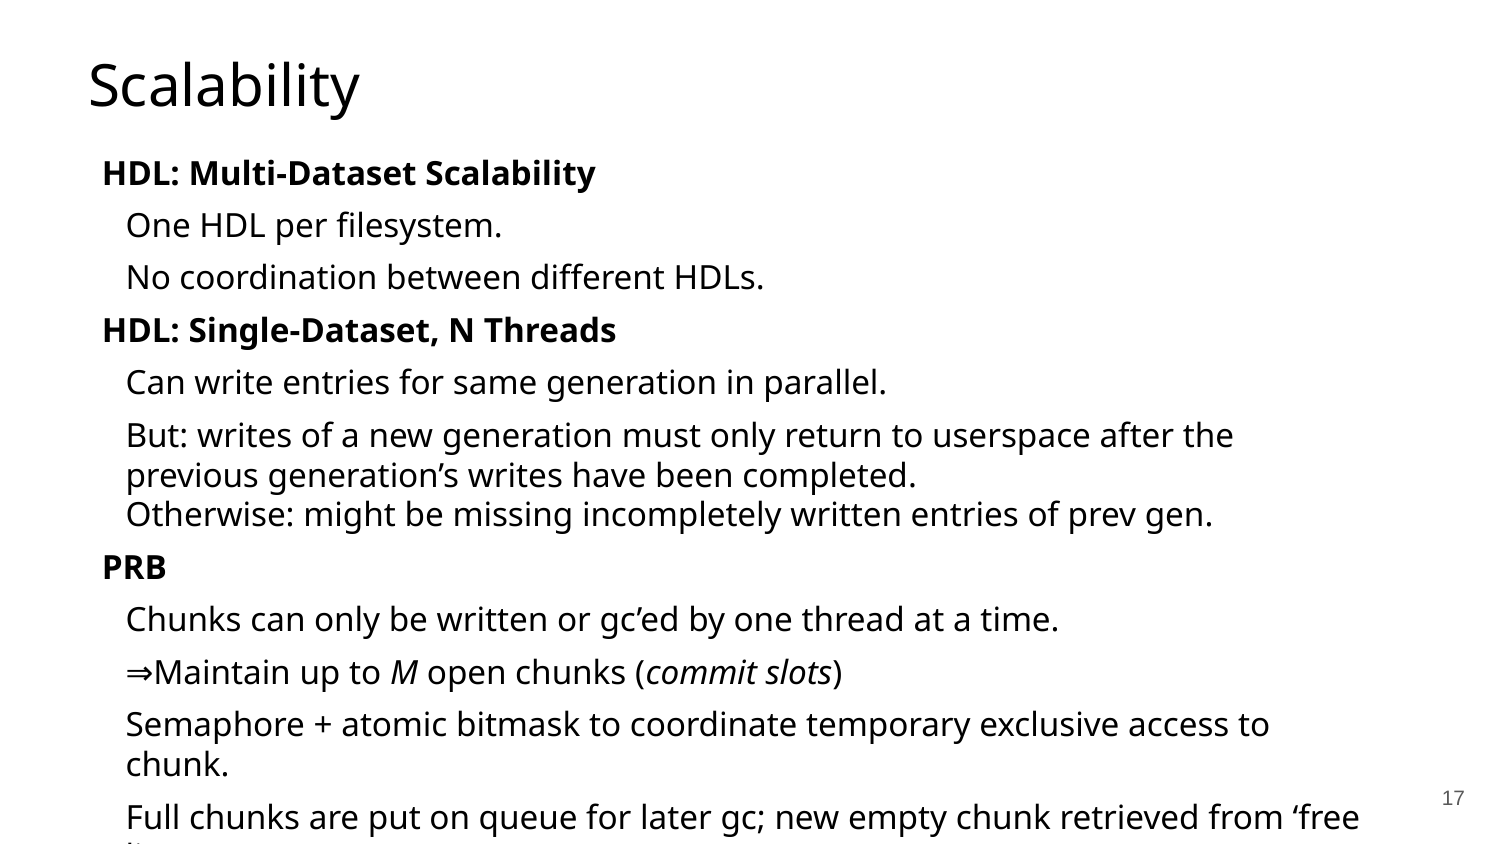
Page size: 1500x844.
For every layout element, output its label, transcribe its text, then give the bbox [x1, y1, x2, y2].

title Scalability [73, 33, 1400, 165]
text_box HDL: Multi-Dataset Scalability One HDL per filesystem. No coordination between different HDLs. HDL: Single-Dataset, N Threads Can write entries for same generation in parallel. But: writes of a new generation must only return to userspace after the previous generation’s writes have been completed. Otherwise: might be missing incompletely written entries of prev gen. PRB Chunks can only be written or gc’ed by one thread at a time. ⇒Maintain up to M open chunks (commit slots) Semaphore + atomic bitmask to coordinate temporary exclusive access to chunk. Full chunks are put on queue for later gc; new empty chunk retrieved from ‘free list’. [86, 136, 1390, 788]
slide_number <number> [1389, 764, 1480, 830]
